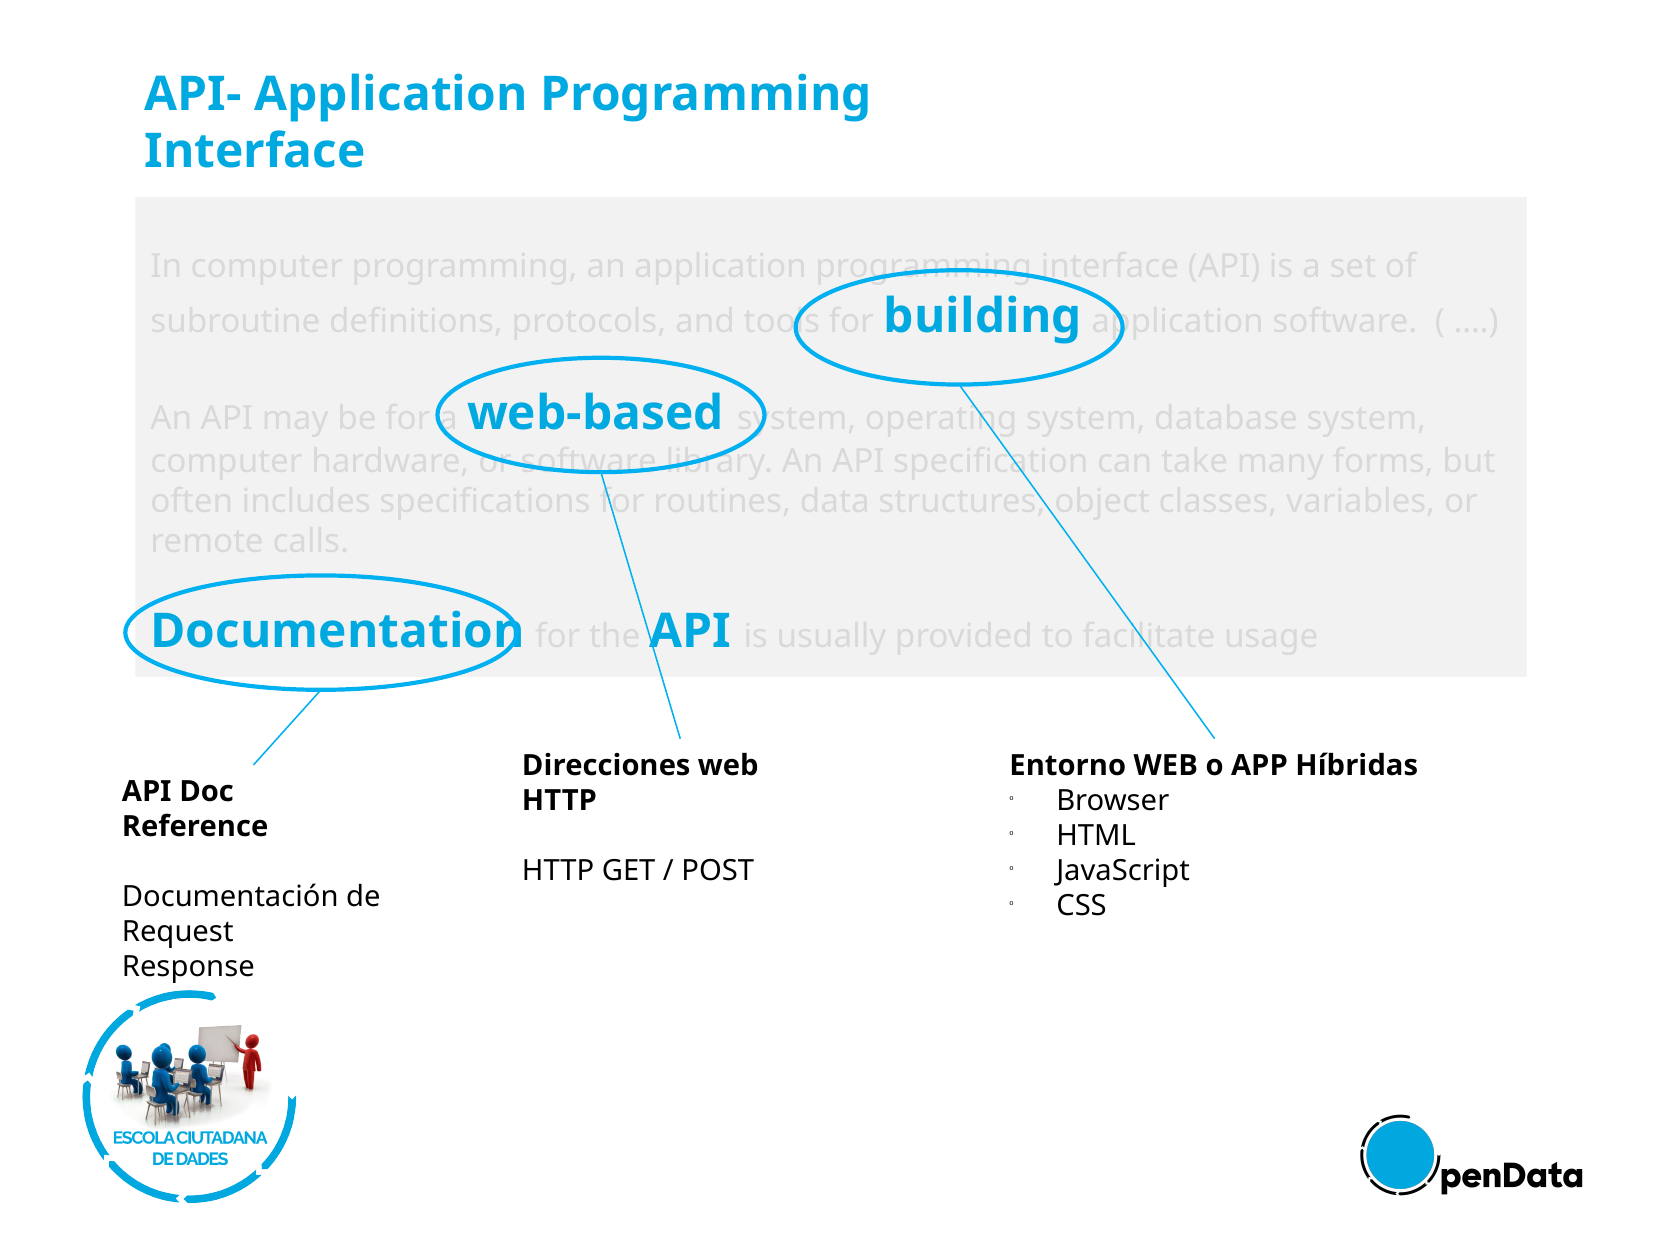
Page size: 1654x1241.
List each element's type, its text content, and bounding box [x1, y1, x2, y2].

picture [1354, 1108, 1600, 1206]
text_box Entorno WEB o APP Híbridas Browser HTML JavaScript CSS [994, 738, 1435, 1002]
picture [45, 953, 333, 1241]
text_box In computer programming, an application programming interface (API) is a set of subroutine definitions, protocols, and tools for building application software. ( ….) An API may be for a web-based system, operating system, database system, computer hardware, or software library. An API specification can take many forms, but often includes specifications for routines, data structures, object classes, variables, or remote calls. Documentation for the API is usually provided to facilitate usage [440, 360, 762, 470]
text_box API- Application Programming Interface [144, 80, 1093, 155]
text_box In computer programming, an application programming interface (API) is a set of subroutine definitions, protocols, and tools for building application software. ( ….) An API may be for a web-based system, operating system, database system, computer hardware, or software library. An API specification can take many forms, but often includes specifications for routines, data structures, object classes, variables, or remote calls. Documentation for the API is usually provided to facilitate usage [799, 273, 1115, 382]
text_box In computer programming, an application programming interface (API) is a set of subroutine definitions, protocols, and tools for building application software. ( ….) An API may be for a web-based system, operating system, database system, computer hardware, or software library. An API specification can take many forms, but often includes specifications for routines, data structures, object classes, variables, or remote calls. Documentation for the API is usually provided to facilitate usage [135, 578, 514, 677]
text_box API Doc Reference Documentación de Request Response [106, 765, 401, 957]
text_box Direcciones web HTTP HTTP GET / POST [506, 738, 854, 860]
text_box In computer programming, an application programming interface (API) is a set of subroutine definitions, protocols, and tools for building application software. ( ….) An API may be for a web-based system, operating system, database system, computer hardware, or software library. An API specification can take many forms, but often includes specifications for routines, data structures, object classes, variables, or remote calls. Documentation for the API is usually provided to facilitate usage [135, 197, 1527, 677]
